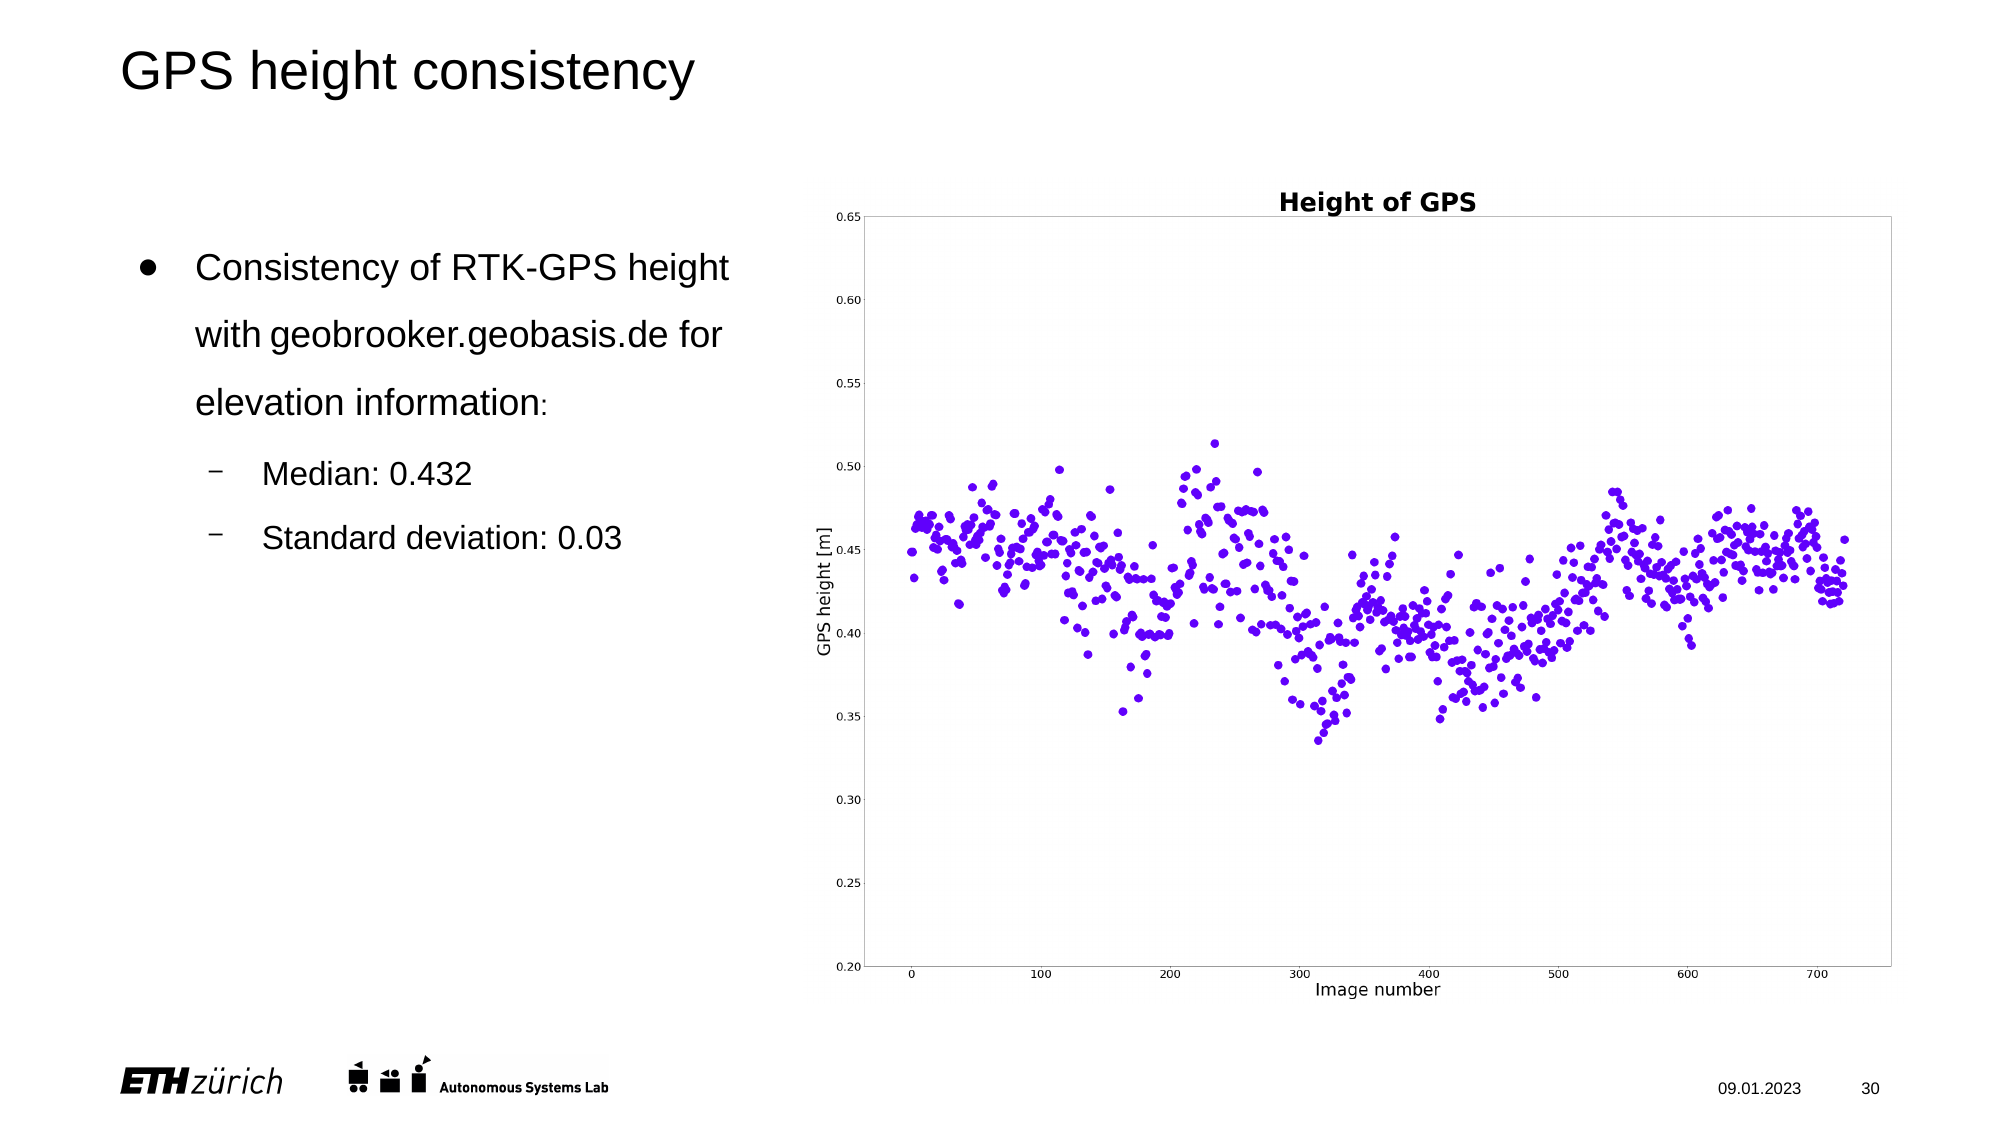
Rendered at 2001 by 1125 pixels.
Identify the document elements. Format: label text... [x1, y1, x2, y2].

title GPS height consistency [120, 42, 1880, 191]
picture [803, 177, 1908, 1004]
slide_number 09.01.2023 [1718, 1069, 1819, 1106]
picture [120, 1067, 282, 1094]
slide_number <number> [1827, 1069, 1880, 1106]
list Consistency of RTK-GPS height with geobrooker.geobasis.de for elevation information: Median: 0.432 Standard deviation: 0.03 [120, 220, 780, 510]
